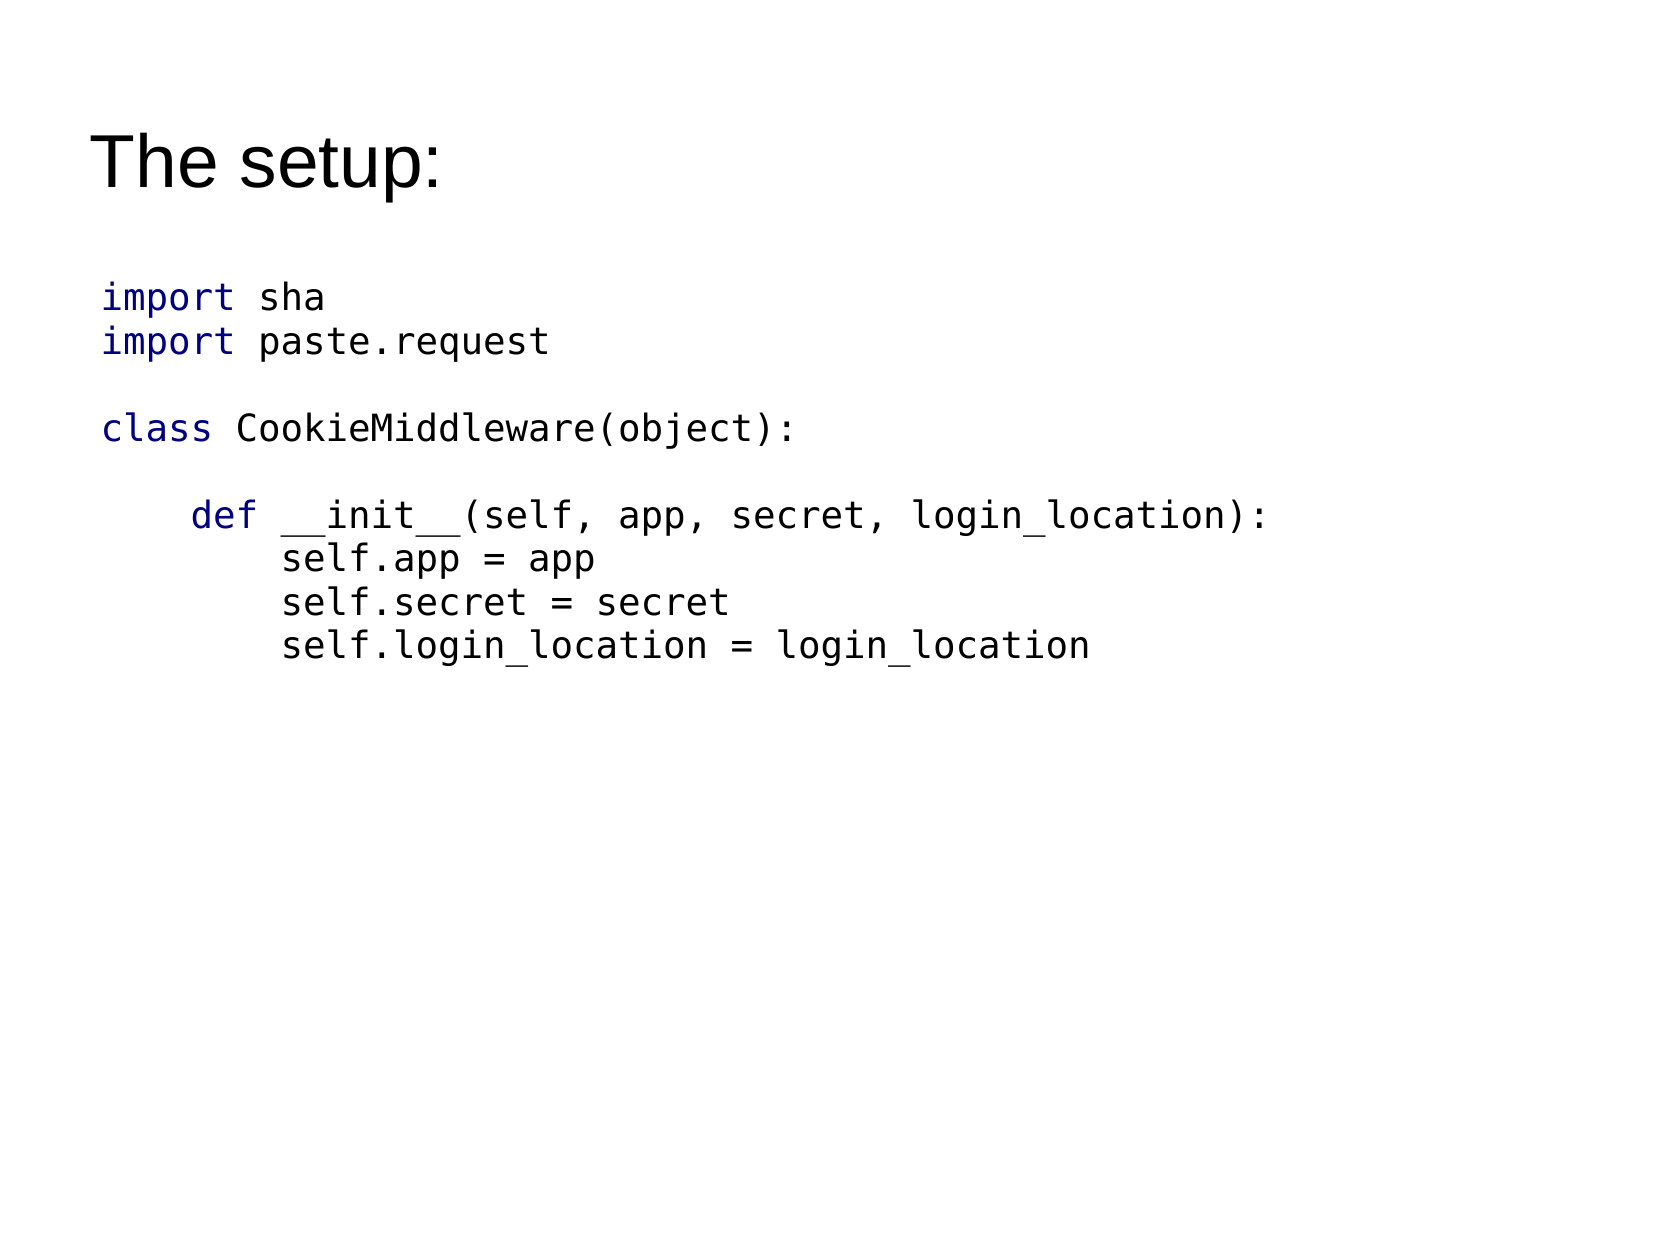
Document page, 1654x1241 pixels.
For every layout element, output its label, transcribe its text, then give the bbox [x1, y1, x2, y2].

text_box The setup: [75, 112, 1576, 212]
text_box import sha import paste.request class CookieMiddleware(object): def __init__(self, app, secret, login_location): self.app = app self.secret = secret self.login_location = login_location [85, 225, 1576, 863]
